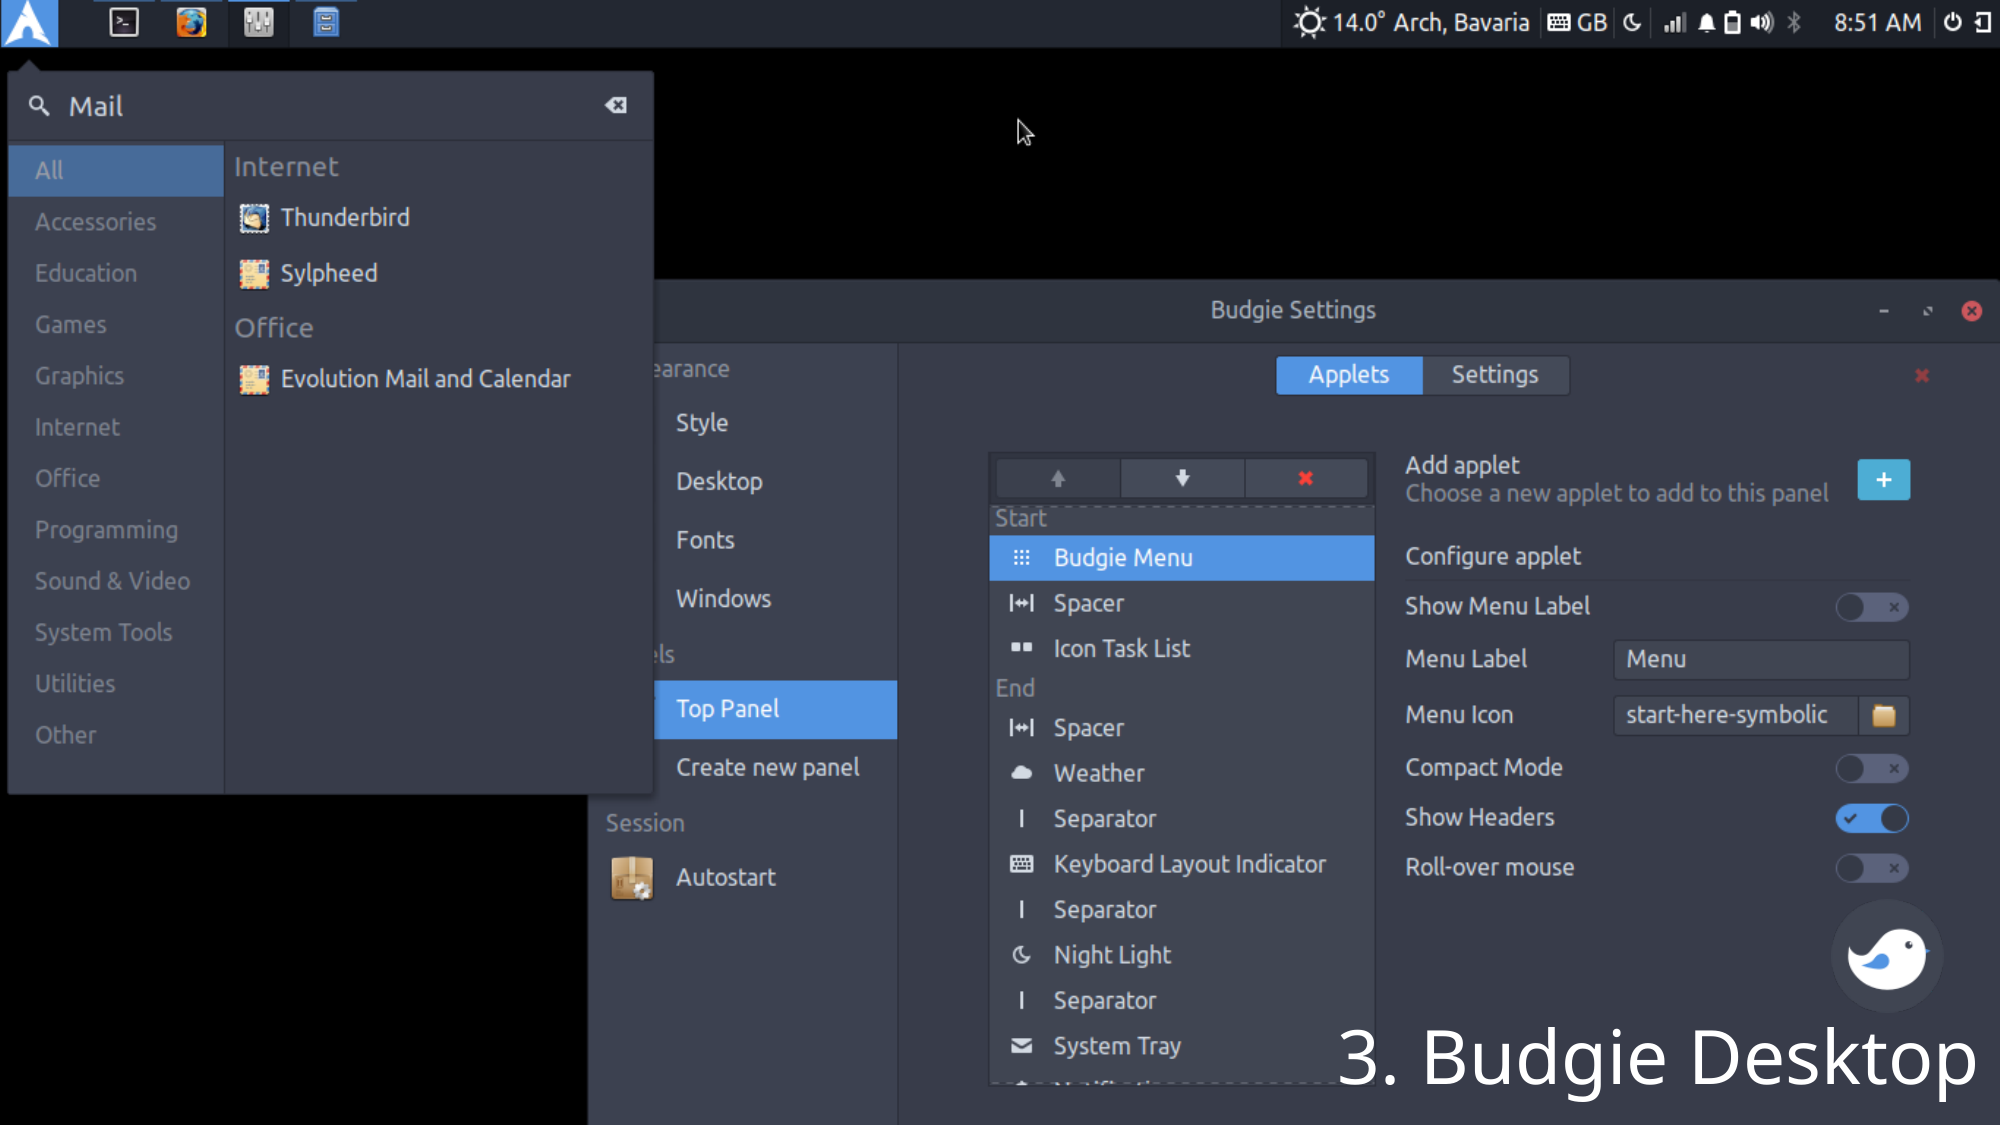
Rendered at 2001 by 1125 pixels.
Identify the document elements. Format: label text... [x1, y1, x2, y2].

picture [0, 0, 2000, 1125]
title 3. Budgie Desktop [1338, 1012, 2000, 1125]
